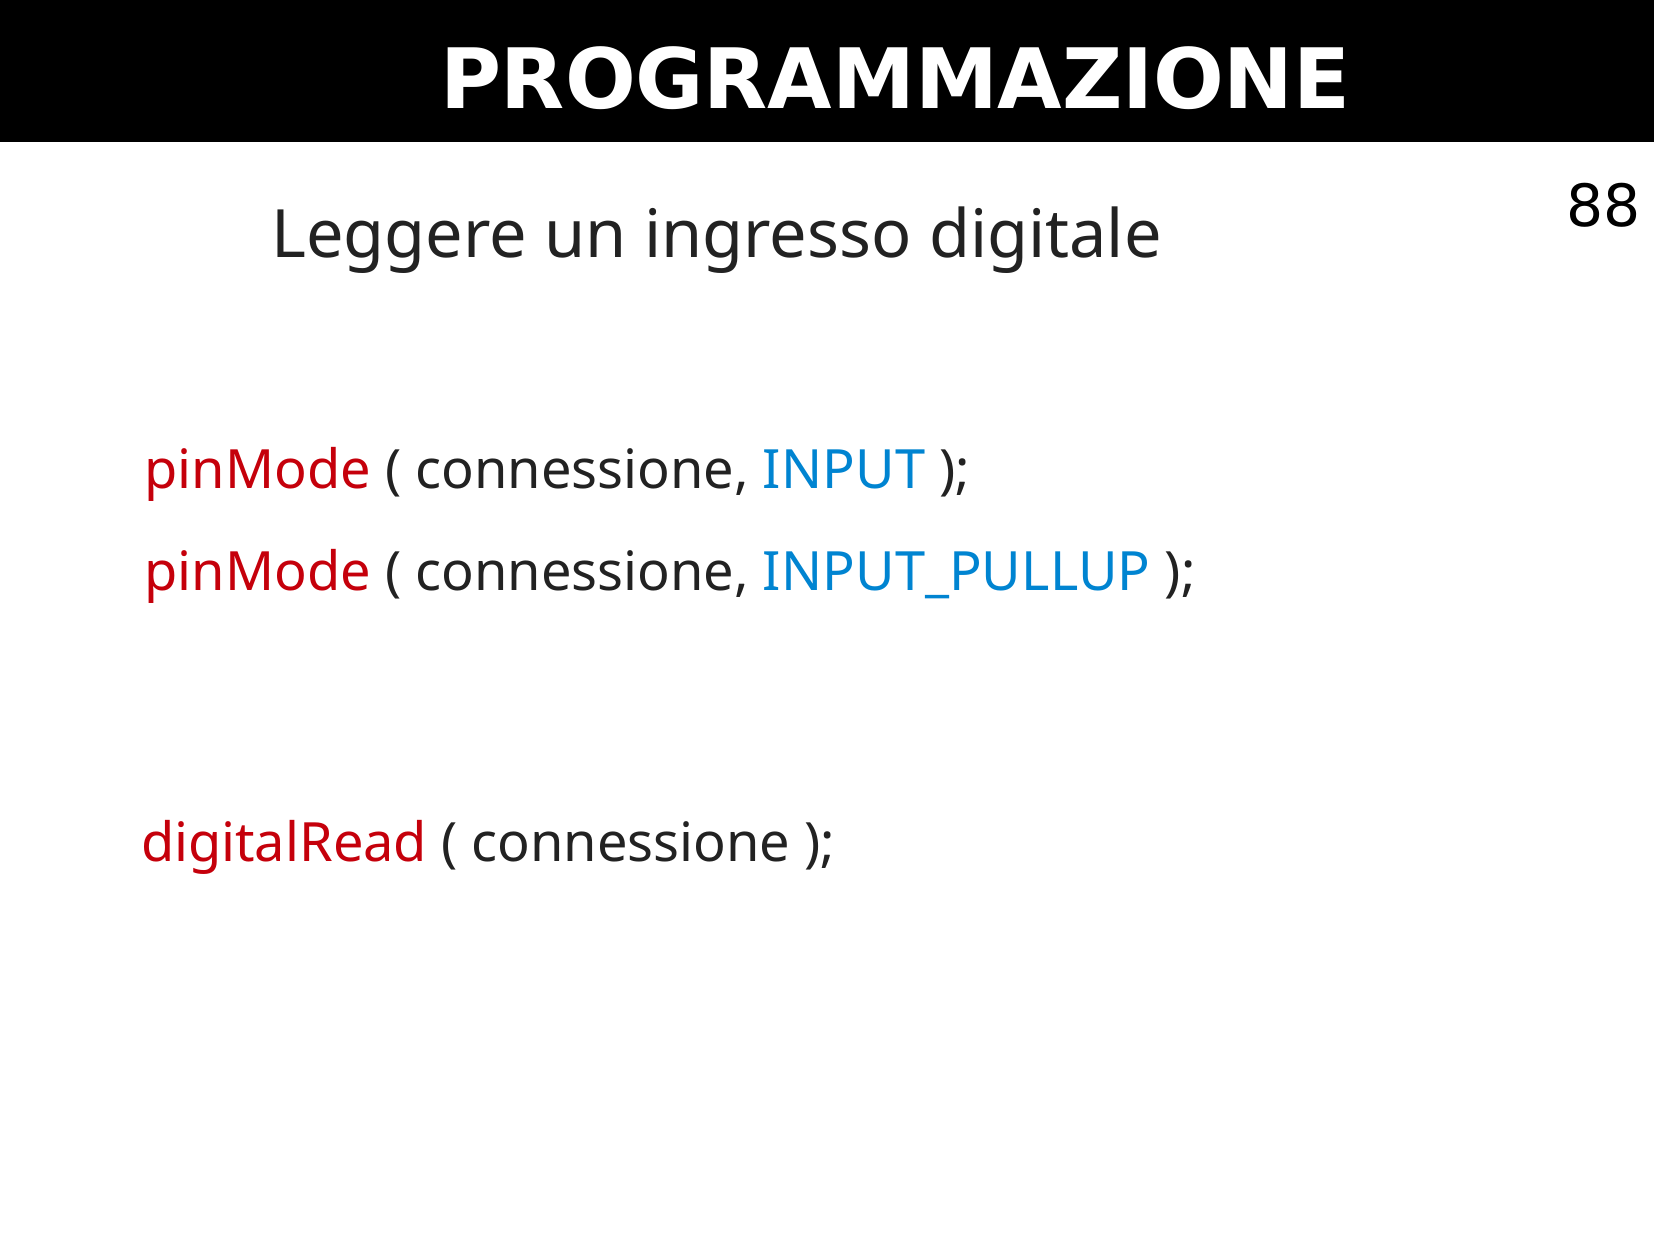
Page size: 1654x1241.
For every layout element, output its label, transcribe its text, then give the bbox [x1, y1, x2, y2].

text_box PROGRAMMAZIONE [425, 23, 1366, 136]
text_box pinMode ( connessione, INPUT_PULLUP ); [70, 524, 1395, 603]
text_box [0, 0, 1654, 142]
text_box pinMode ( connessione, INPUT ); [70, 423, 1168, 501]
text_box Leggere un ingresso digitale [256, 179, 1407, 272]
text_box digitalRead ( connessione ); [67, 796, 1170, 938]
text_box 88 [1551, 165, 1654, 249]
